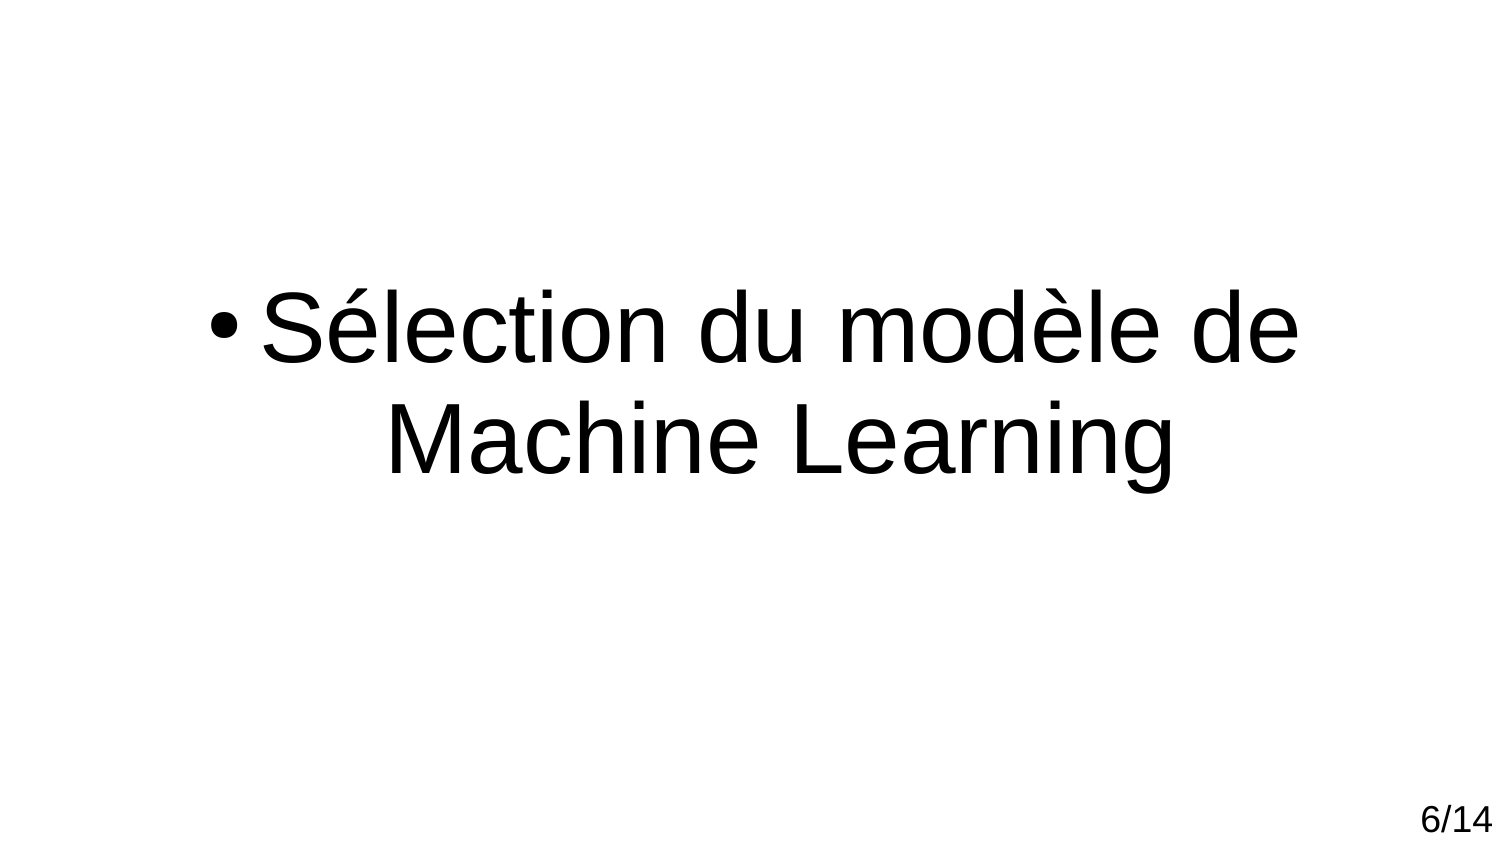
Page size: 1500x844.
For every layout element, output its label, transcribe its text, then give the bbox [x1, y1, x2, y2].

list Sélection du modèle de Machine Learning [70, 271, 1421, 756]
text_box 6/14 [1405, 791, 1500, 844]
